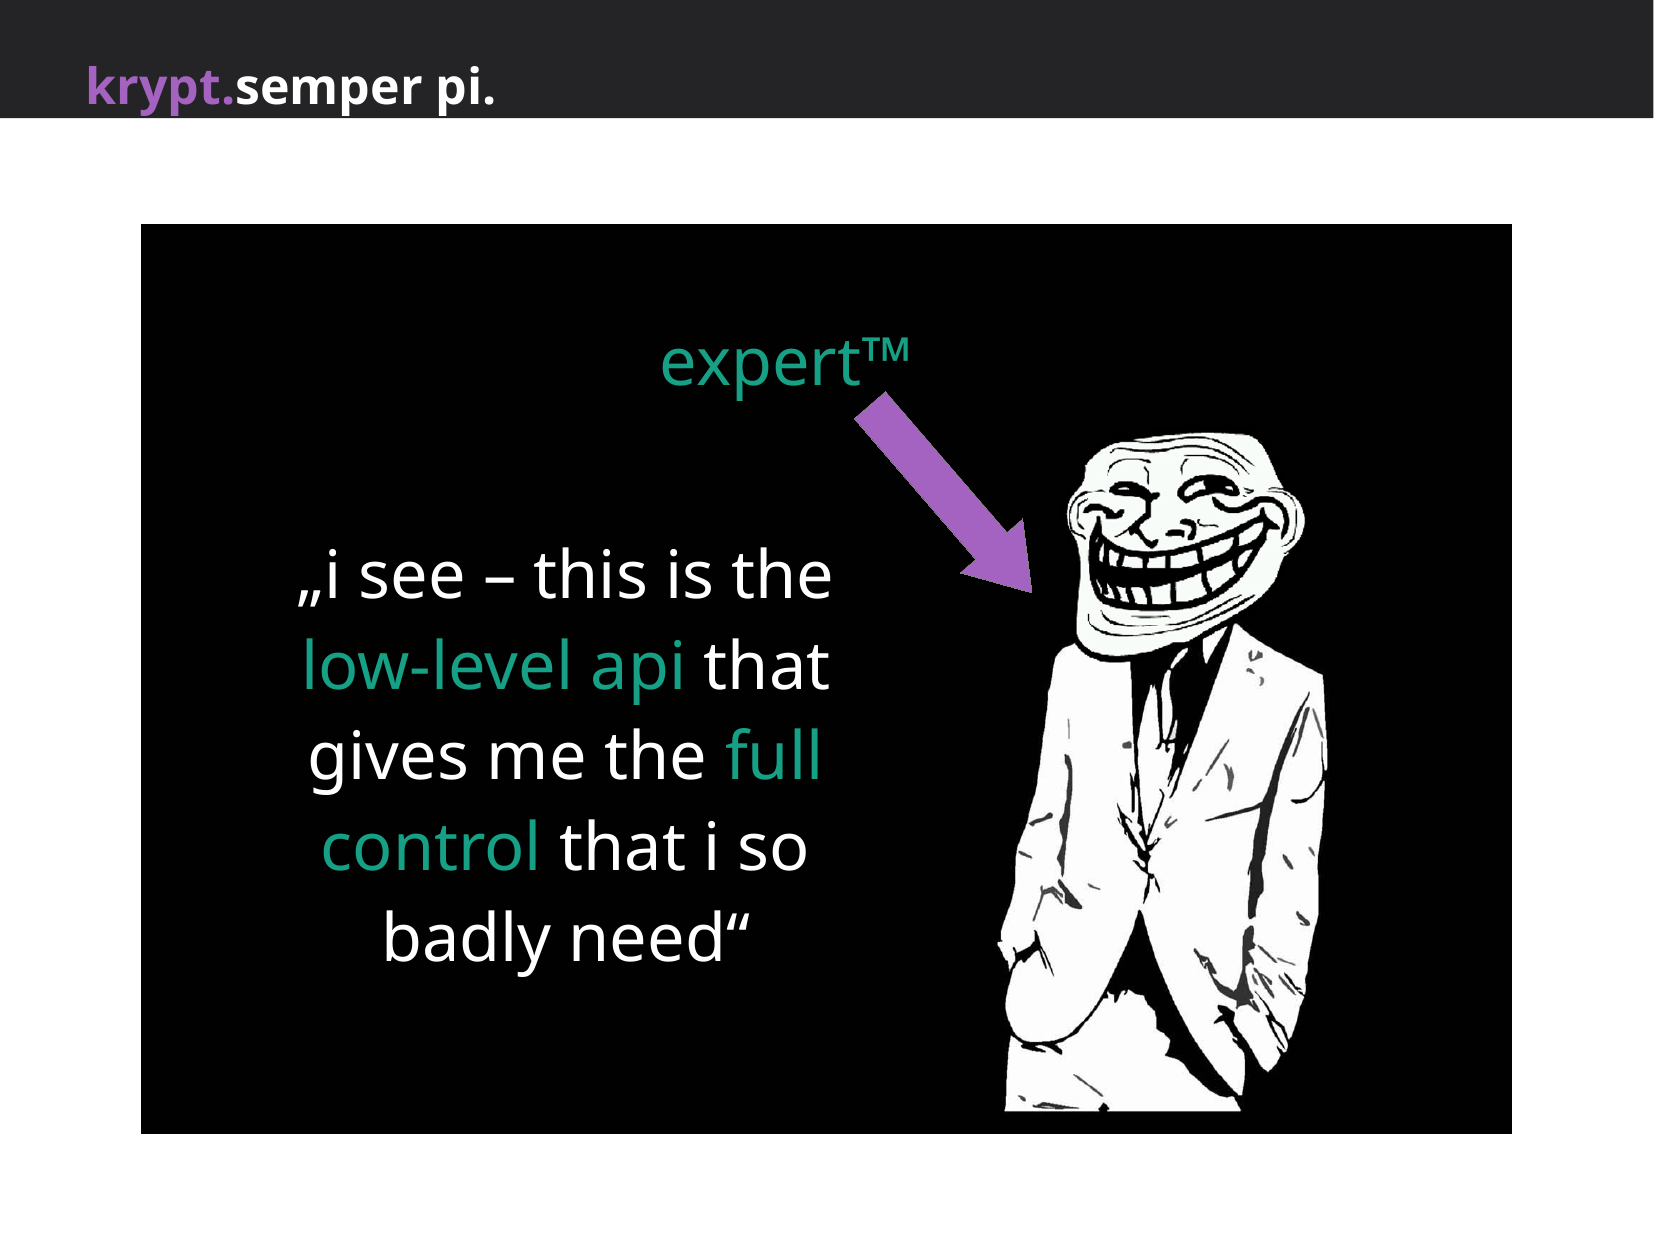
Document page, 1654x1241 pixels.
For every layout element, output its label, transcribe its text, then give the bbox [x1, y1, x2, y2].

text_box [0, 0, 1654, 119]
text_box „i see – this is the low-level api that gives me the full control that i so badly need“ [245, 519, 886, 936]
text_box expert™ [637, 307, 935, 403]
picture [141, 224, 1512, 1134]
text_box krypt.semper pi. [70, 43, 544, 119]
text_box [854, 403, 1032, 593]
